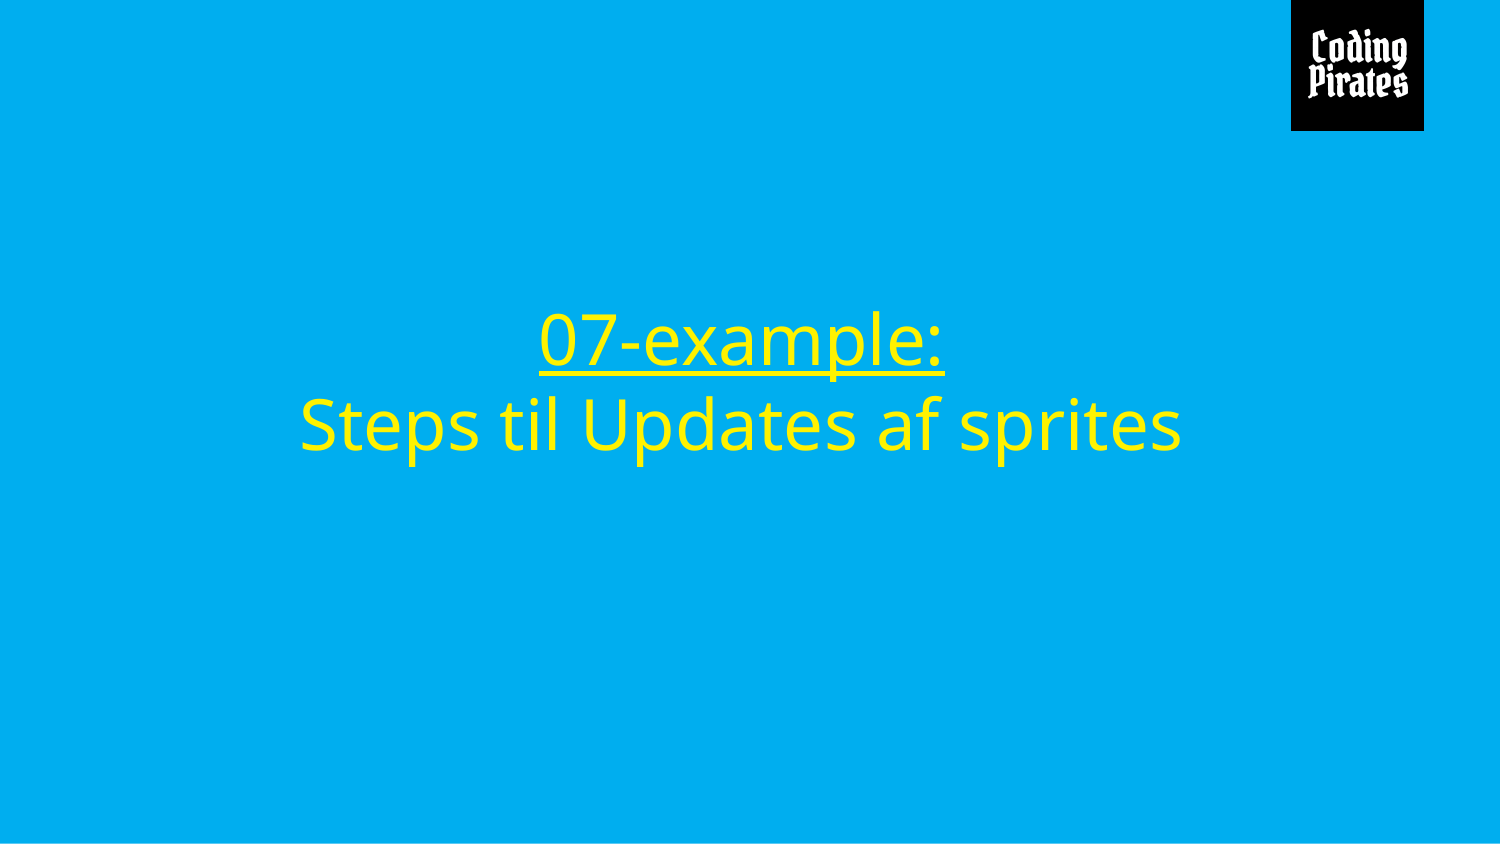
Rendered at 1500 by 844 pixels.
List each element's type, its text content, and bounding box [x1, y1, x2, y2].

picture [1292, 0, 1423, 130]
title 07-example: Steps til Updates af sprites [12, 352, 1472, 491]
